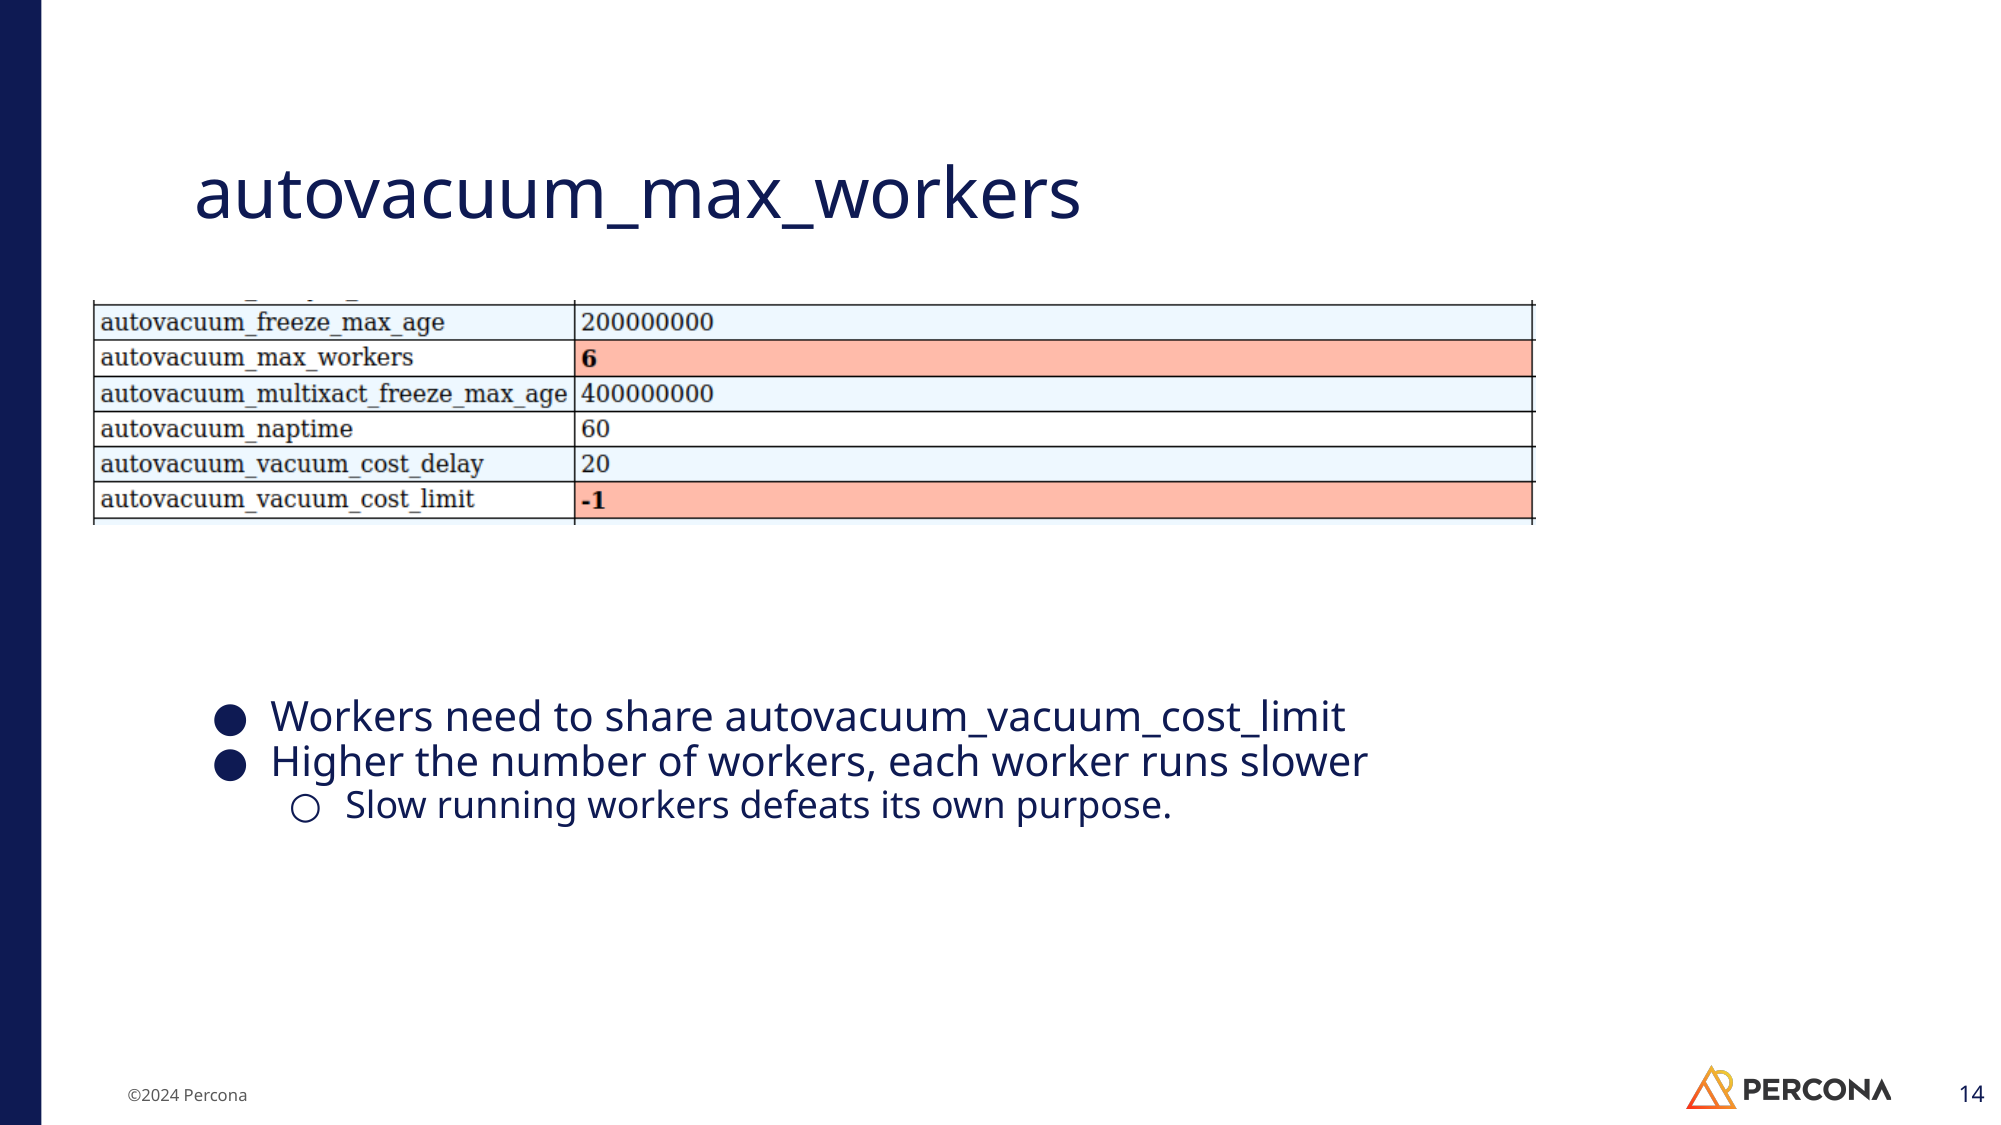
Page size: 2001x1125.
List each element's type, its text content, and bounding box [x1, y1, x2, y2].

picture [89, 300, 1536, 525]
title autovacuum_max_workers [179, 124, 1835, 266]
picture [1686, 1065, 1748, 1109]
list Workers need to share autovacuum_vacuum_cost_limit Higher the number of workers, each worker runs slower Slow running workers defeats its own purpose. [180, 540, 1835, 982]
slide_number <number> [1748, 1065, 2000, 1125]
